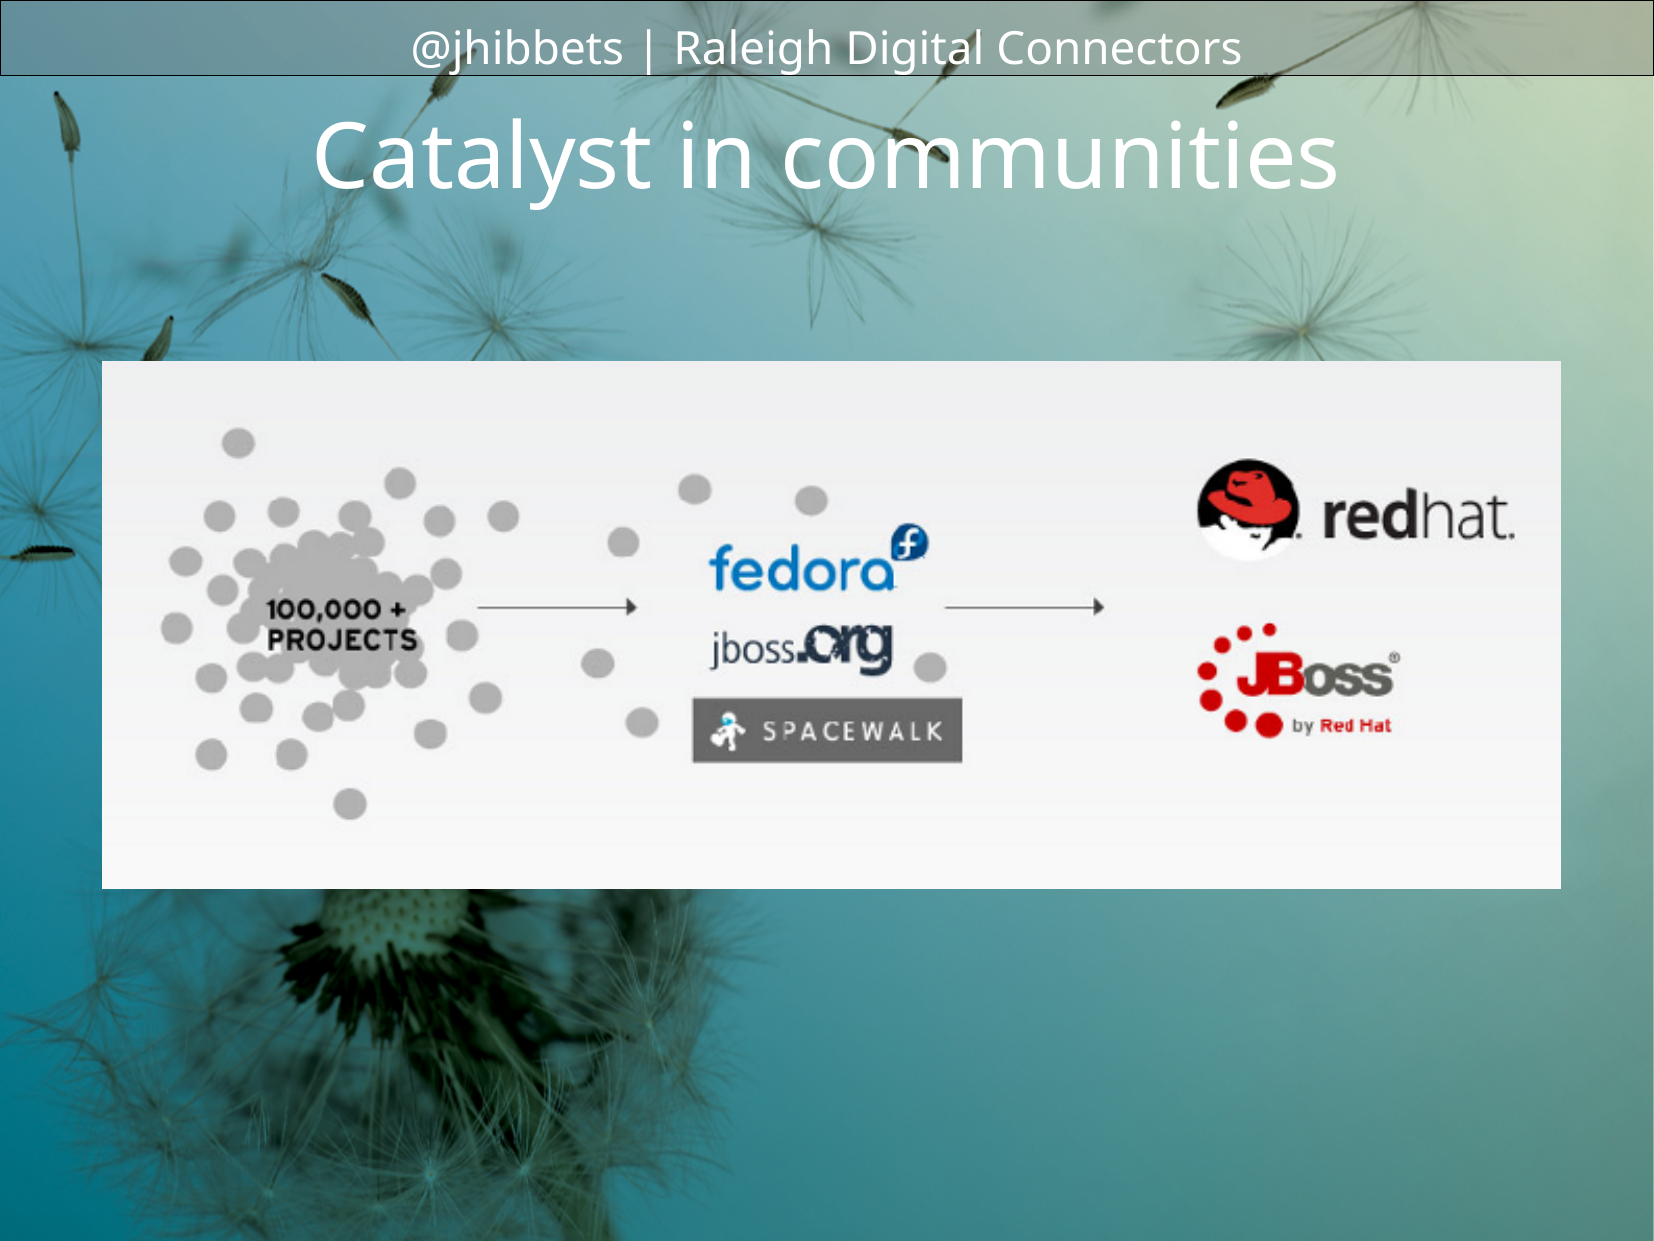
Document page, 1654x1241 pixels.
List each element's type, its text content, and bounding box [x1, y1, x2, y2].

picture [0, 76, 1654, 1241]
title Catalyst in communities [82, 49, 1571, 257]
